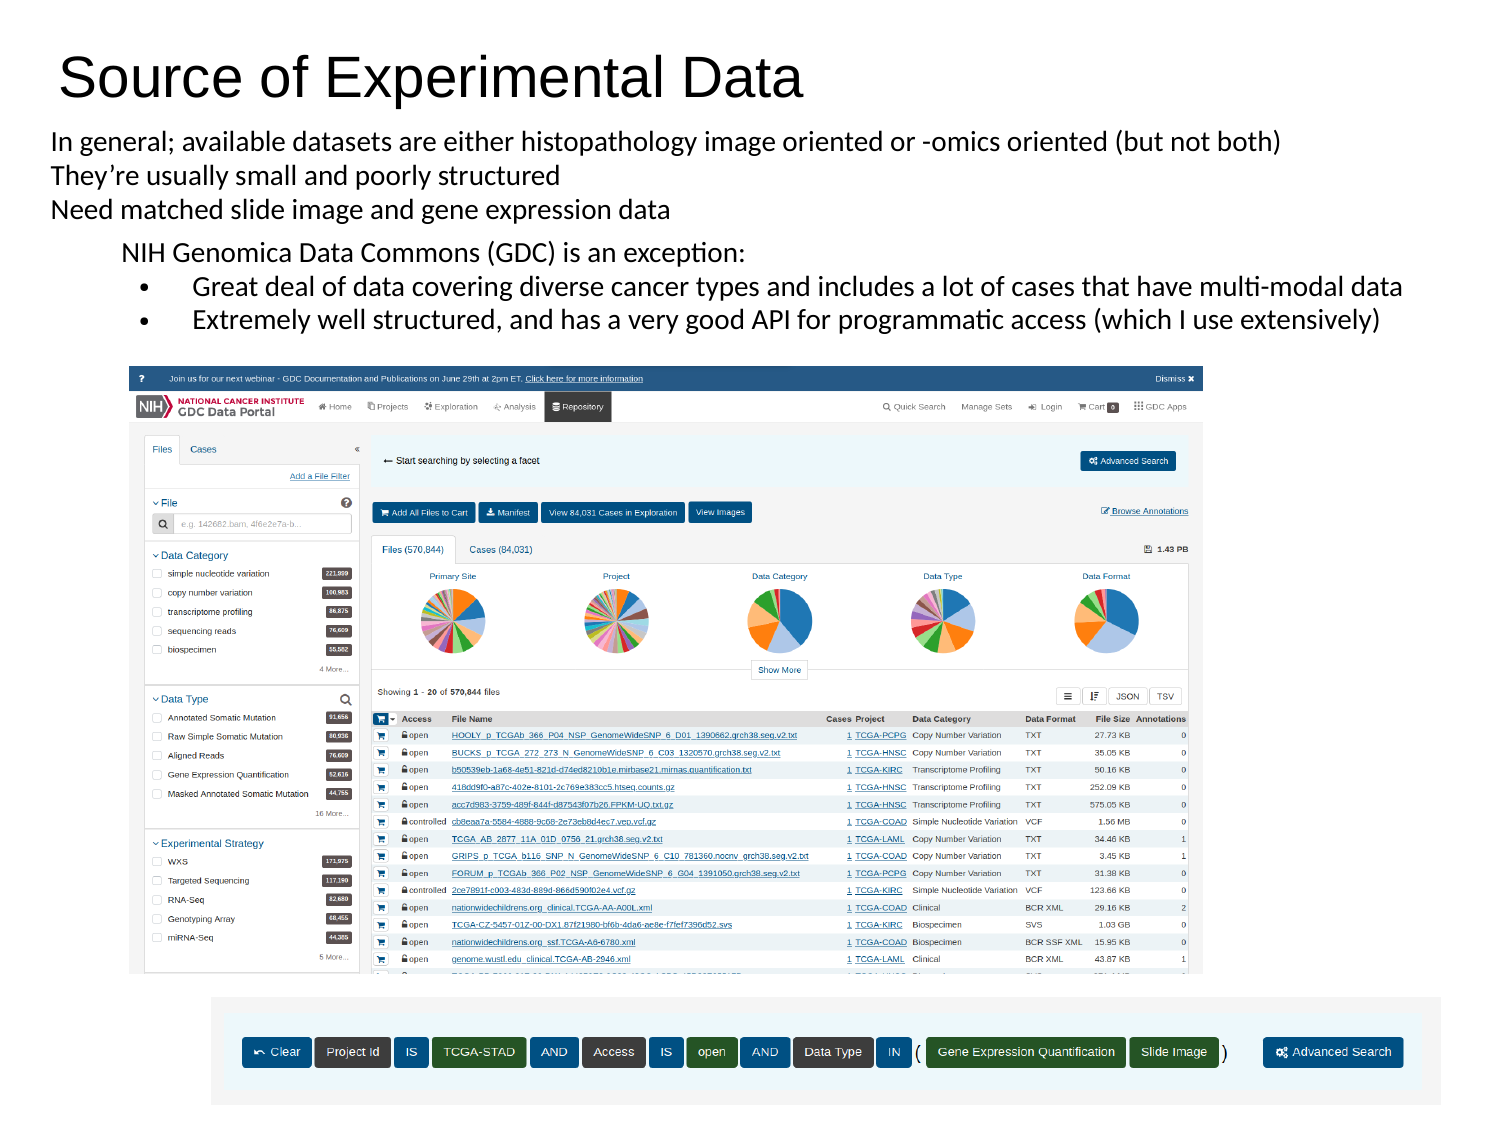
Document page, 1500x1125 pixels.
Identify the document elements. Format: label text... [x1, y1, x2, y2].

list NIH Genomica Data Commons (GDC) is an exception: Great deal of data covering diverse cancer types and includes a lot of cases that have multi-modal data Extremely well structured, and has a very good API for programmatic access (which I use extensively) [121, 236, 1477, 343]
picture [129, 366, 1203, 974]
picture [211, 997, 1441, 1105]
title Source of Experimental Data [59, 23, 1231, 130]
list In general; available datasets are either histopathology image oriented or -omics oriented (but not both) They’re usually small and poorly structured Need matched slide image and gene expression data [50, 125, 1406, 154]
